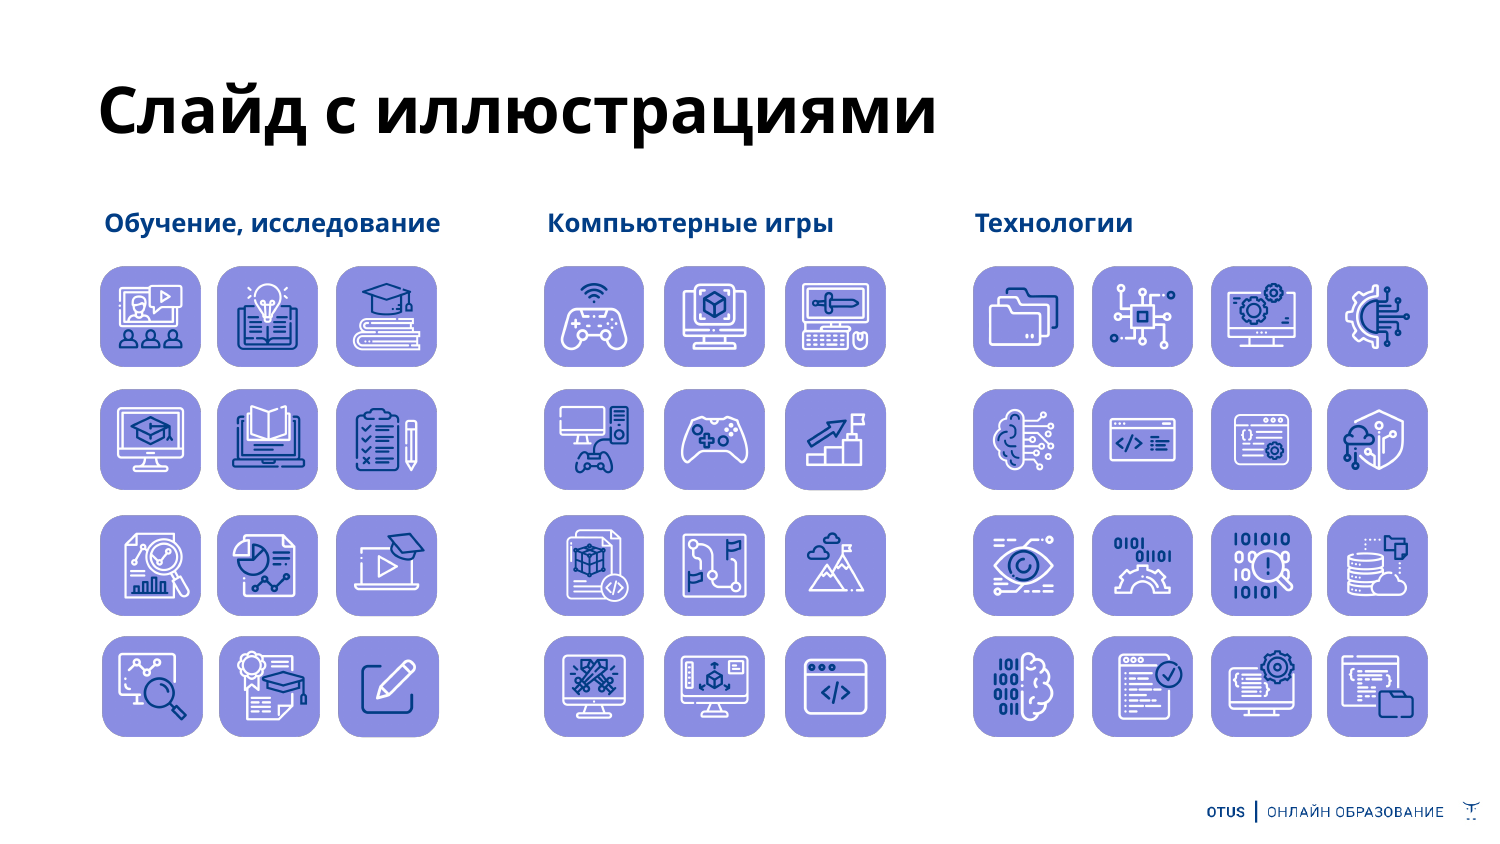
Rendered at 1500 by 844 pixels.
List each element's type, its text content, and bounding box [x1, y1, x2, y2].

title Слайд с иллюстрациями [82, 54, 1480, 193]
subtitle Компьютерные игры [532, 185, 957, 254]
subtitle Технологии [959, 185, 1219, 254]
subtitle Обучение, исследование [89, 185, 514, 254]
picture [0, 0, 1500, 844]
